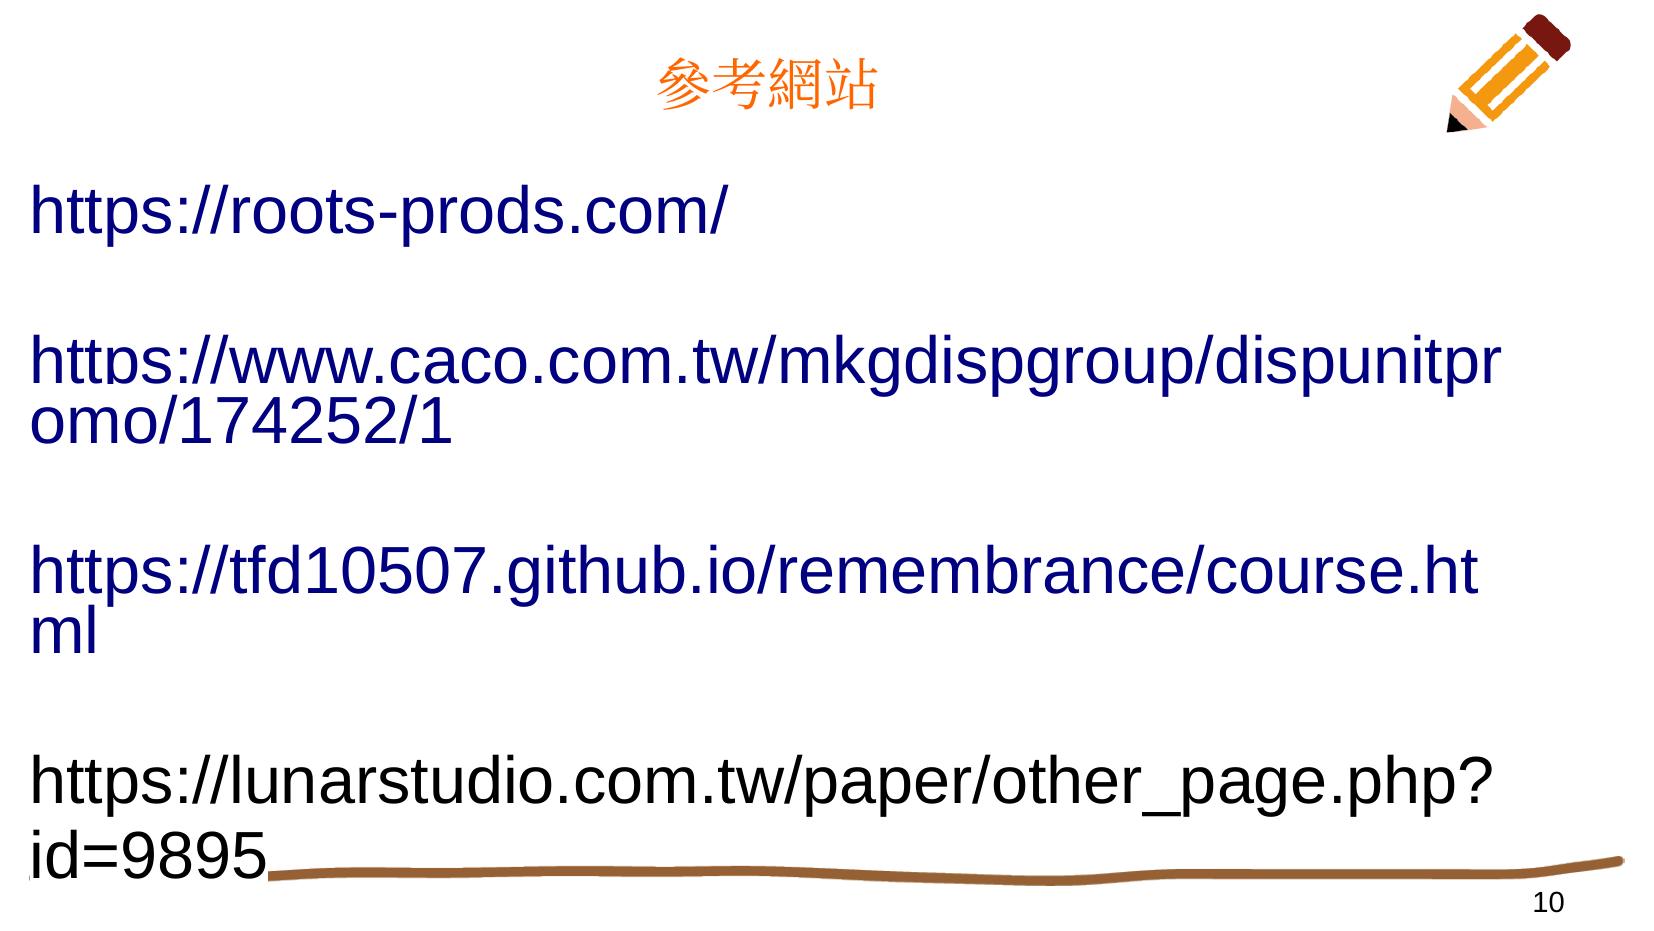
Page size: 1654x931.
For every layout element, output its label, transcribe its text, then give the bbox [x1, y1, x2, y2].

subtitle https://roots-prods.com/ https://www.caco.com.tw/mkgdispgroup/dispunitpromo/174252/1 https://tfd10507.github.io/remembrance/course.html https://lunarstudio.com.tw/paper/other_page.php?id=9895 [29, 141, 1506, 804]
picture [1446, 14, 1571, 133]
title 參考網站 [88, 29, 1447, 133]
picture [268, 856, 1625, 886]
